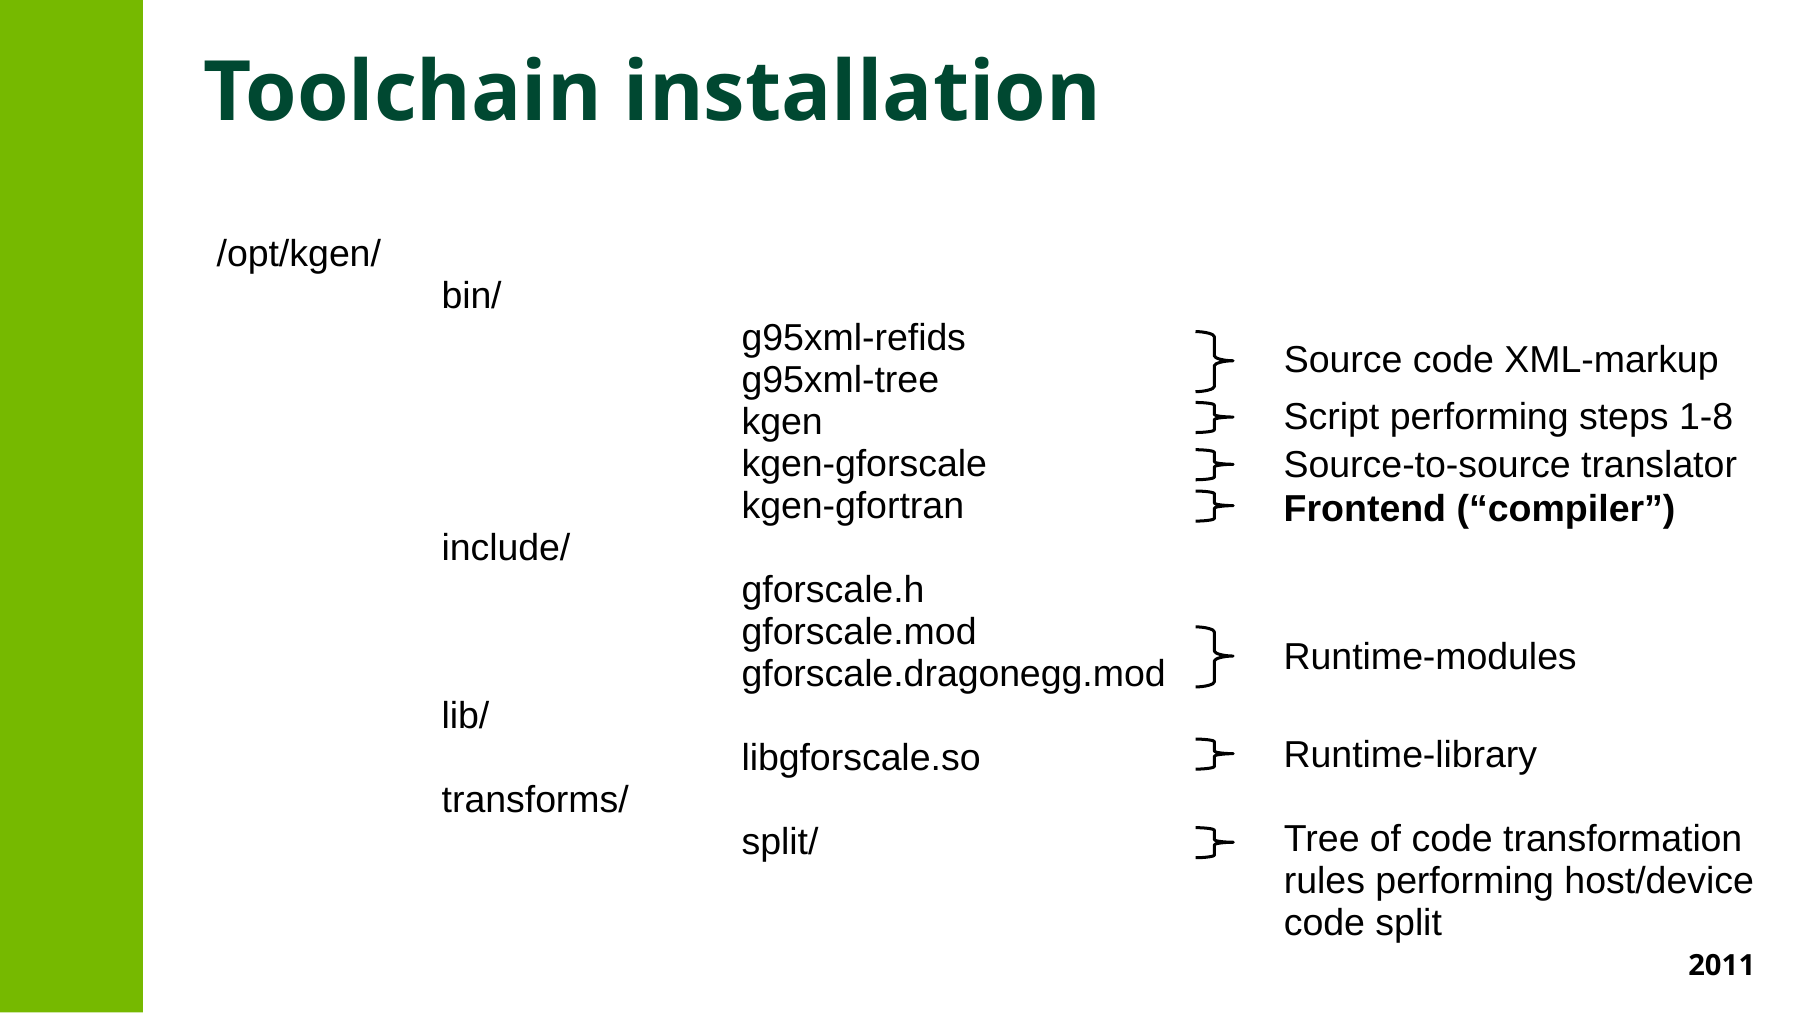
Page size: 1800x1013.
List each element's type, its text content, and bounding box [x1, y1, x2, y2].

text_box Tree of code transformation rules performing host/device code split [1269, 809, 1769, 951]
text_box Script performing steps 1-8 [1268, 388, 1749, 436]
text_box Source code XML-markup [1269, 331, 1733, 388]
text_box Runtime-modules [1268, 628, 1592, 686]
text_box Source-to-source translator [1268, 436, 1753, 494]
text_box Runtime-library [1268, 726, 1552, 783]
text_box Frontend (“compiler”) [1268, 480, 1691, 537]
title Toolchain installation [188, 40, 1733, 211]
text_box /opt/kgen/ bin/ g95xml-refids g95xml-tree kgen kgen-gforscale kgen-gfortran include/ gforscale.h gforscale.mod gforscale.dragonegg.mod lib/ libgforscale.so transforms/ split/ [201, 225, 1181, 870]
